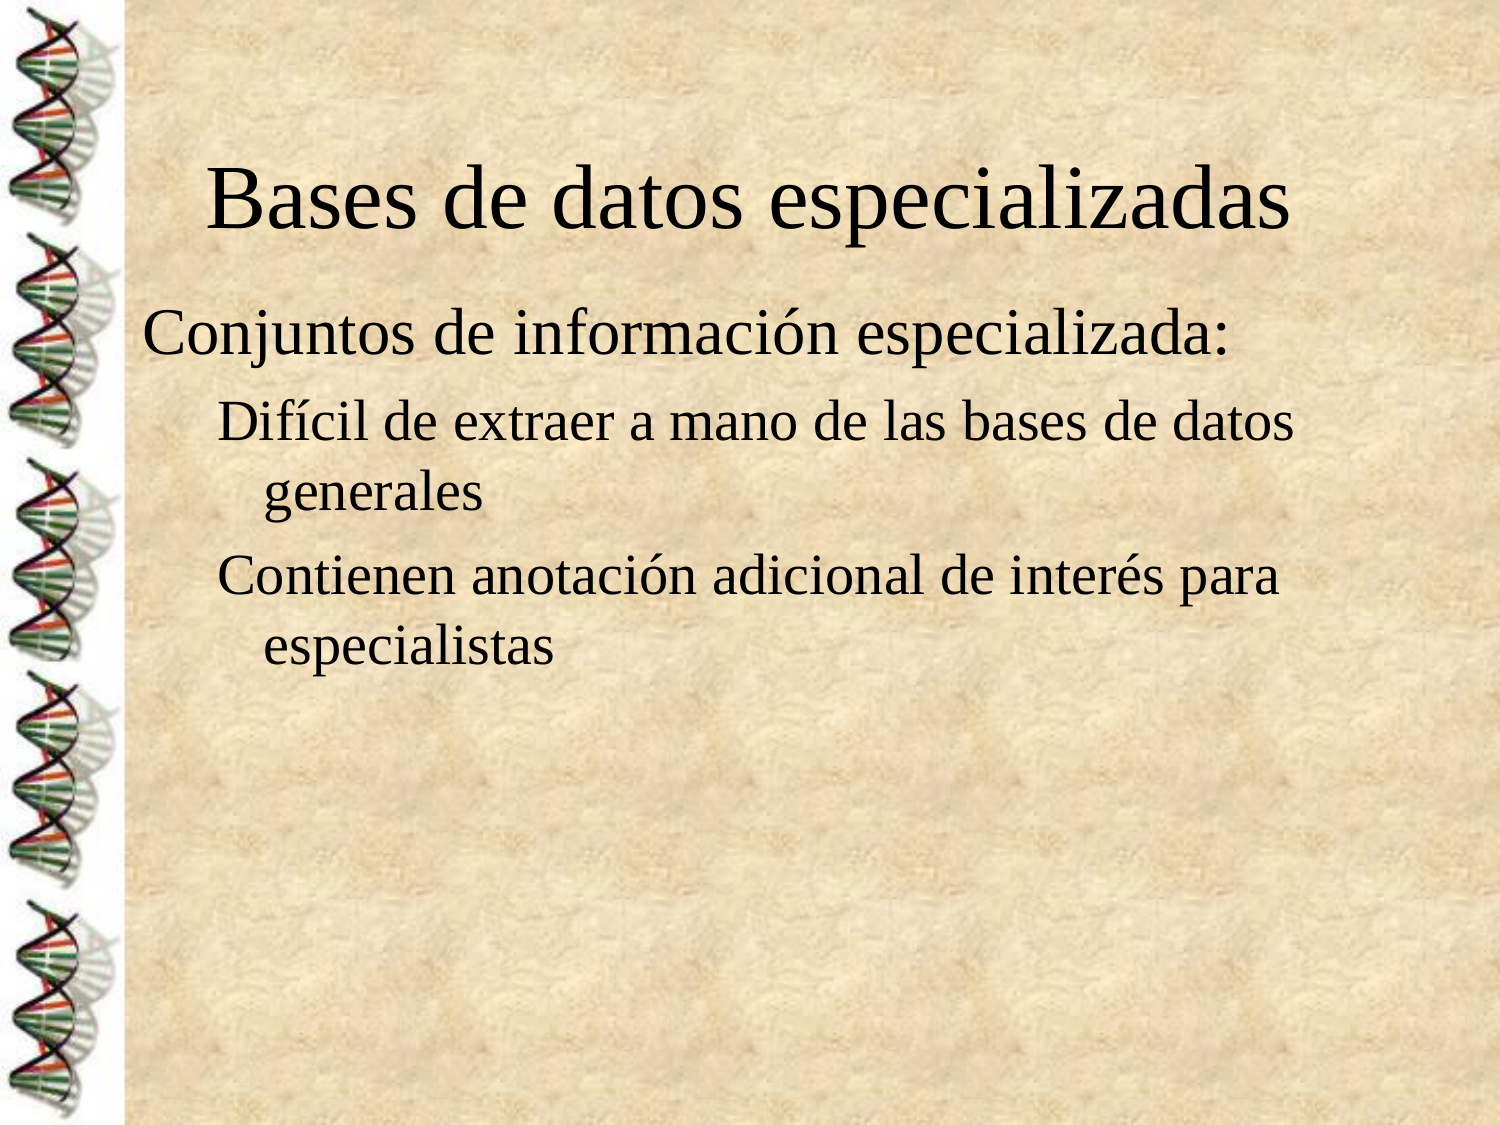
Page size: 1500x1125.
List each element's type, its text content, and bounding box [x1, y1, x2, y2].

picture [0, 0, 1500, 1125]
title Bases de datos especializadas [112, 80, 1388, 308]
list Conjuntos de información especializada: Difícil de extraer a mano de las bases de datos generales Contienen anotación adicional de interés para especialistas [142, 289, 1418, 976]
